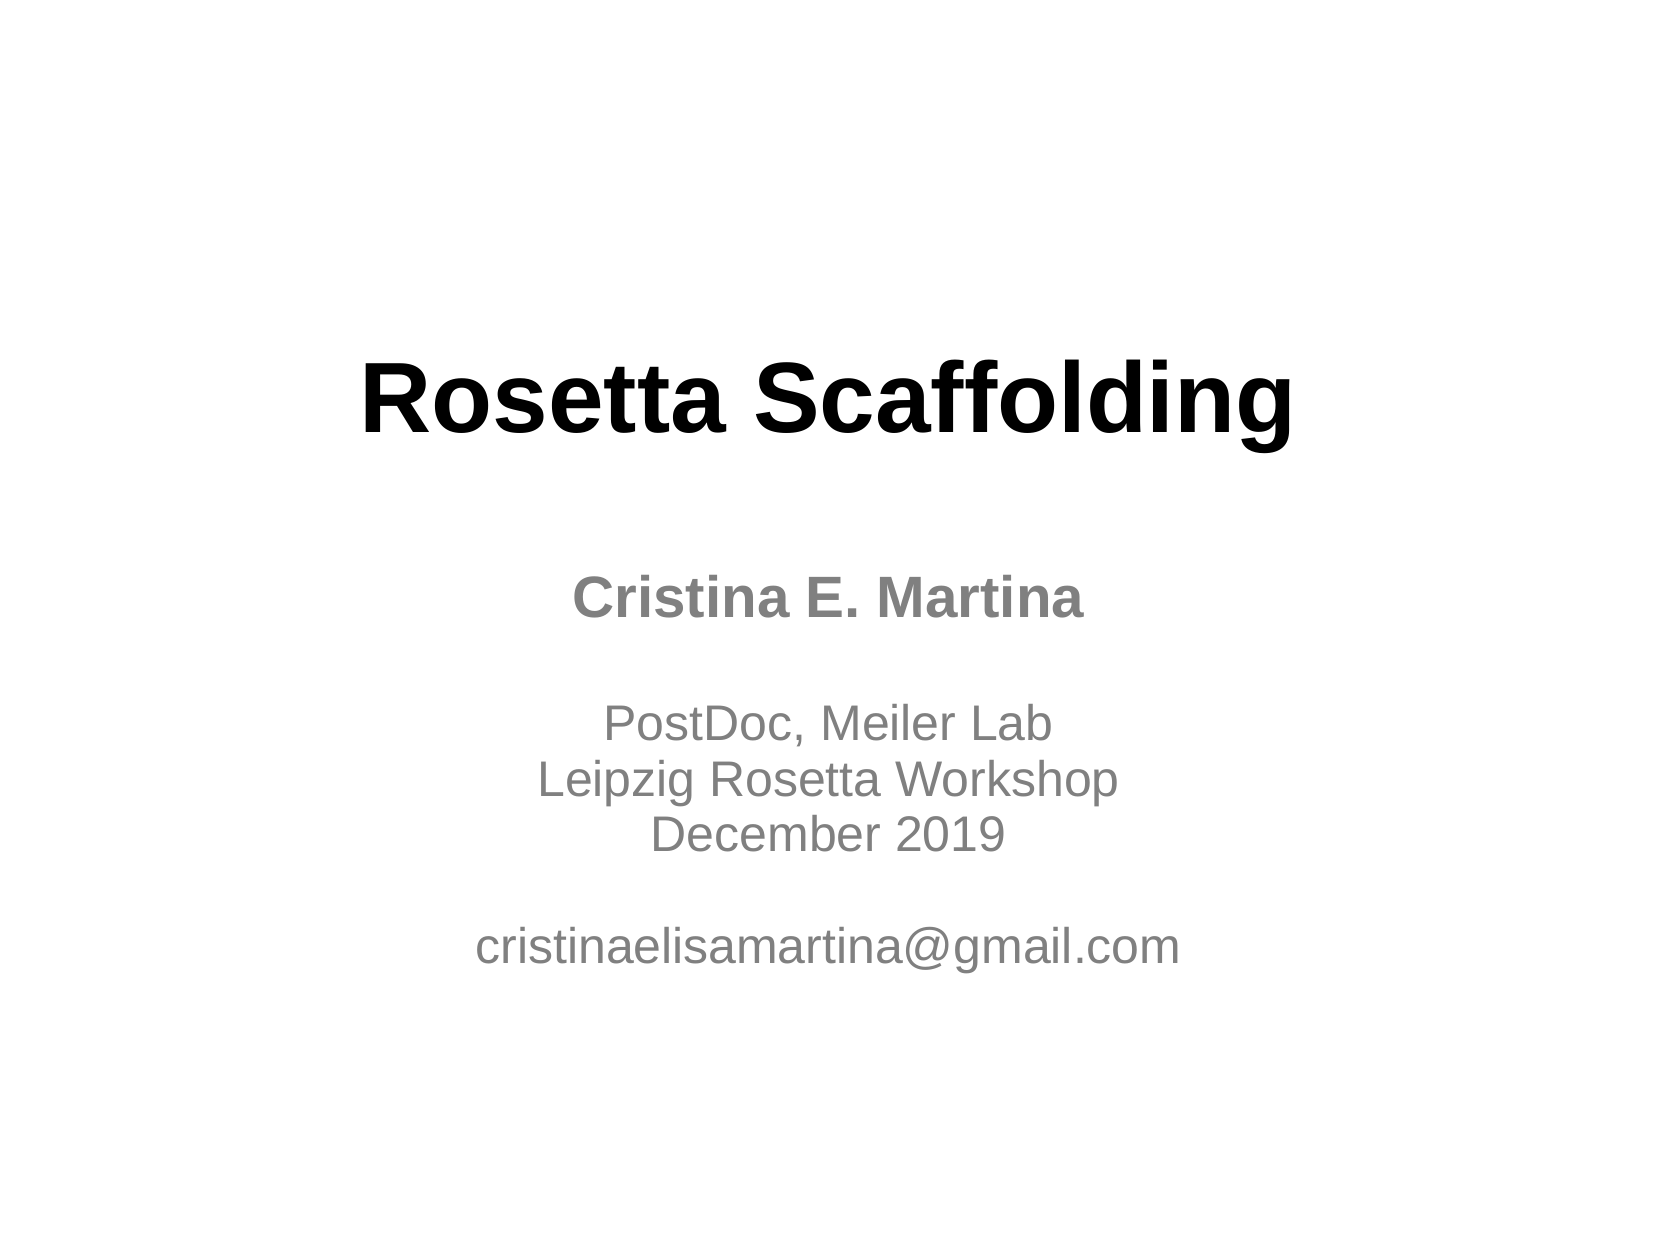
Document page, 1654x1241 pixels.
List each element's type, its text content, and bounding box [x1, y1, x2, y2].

text_box Rosetta Scaffolding Cristina E. Martina PostDoc, Meiler Lab Leipzig Rosetta Workshop December 2019 cristinaelisamartina@gmail.com [183, 334, 1474, 981]
